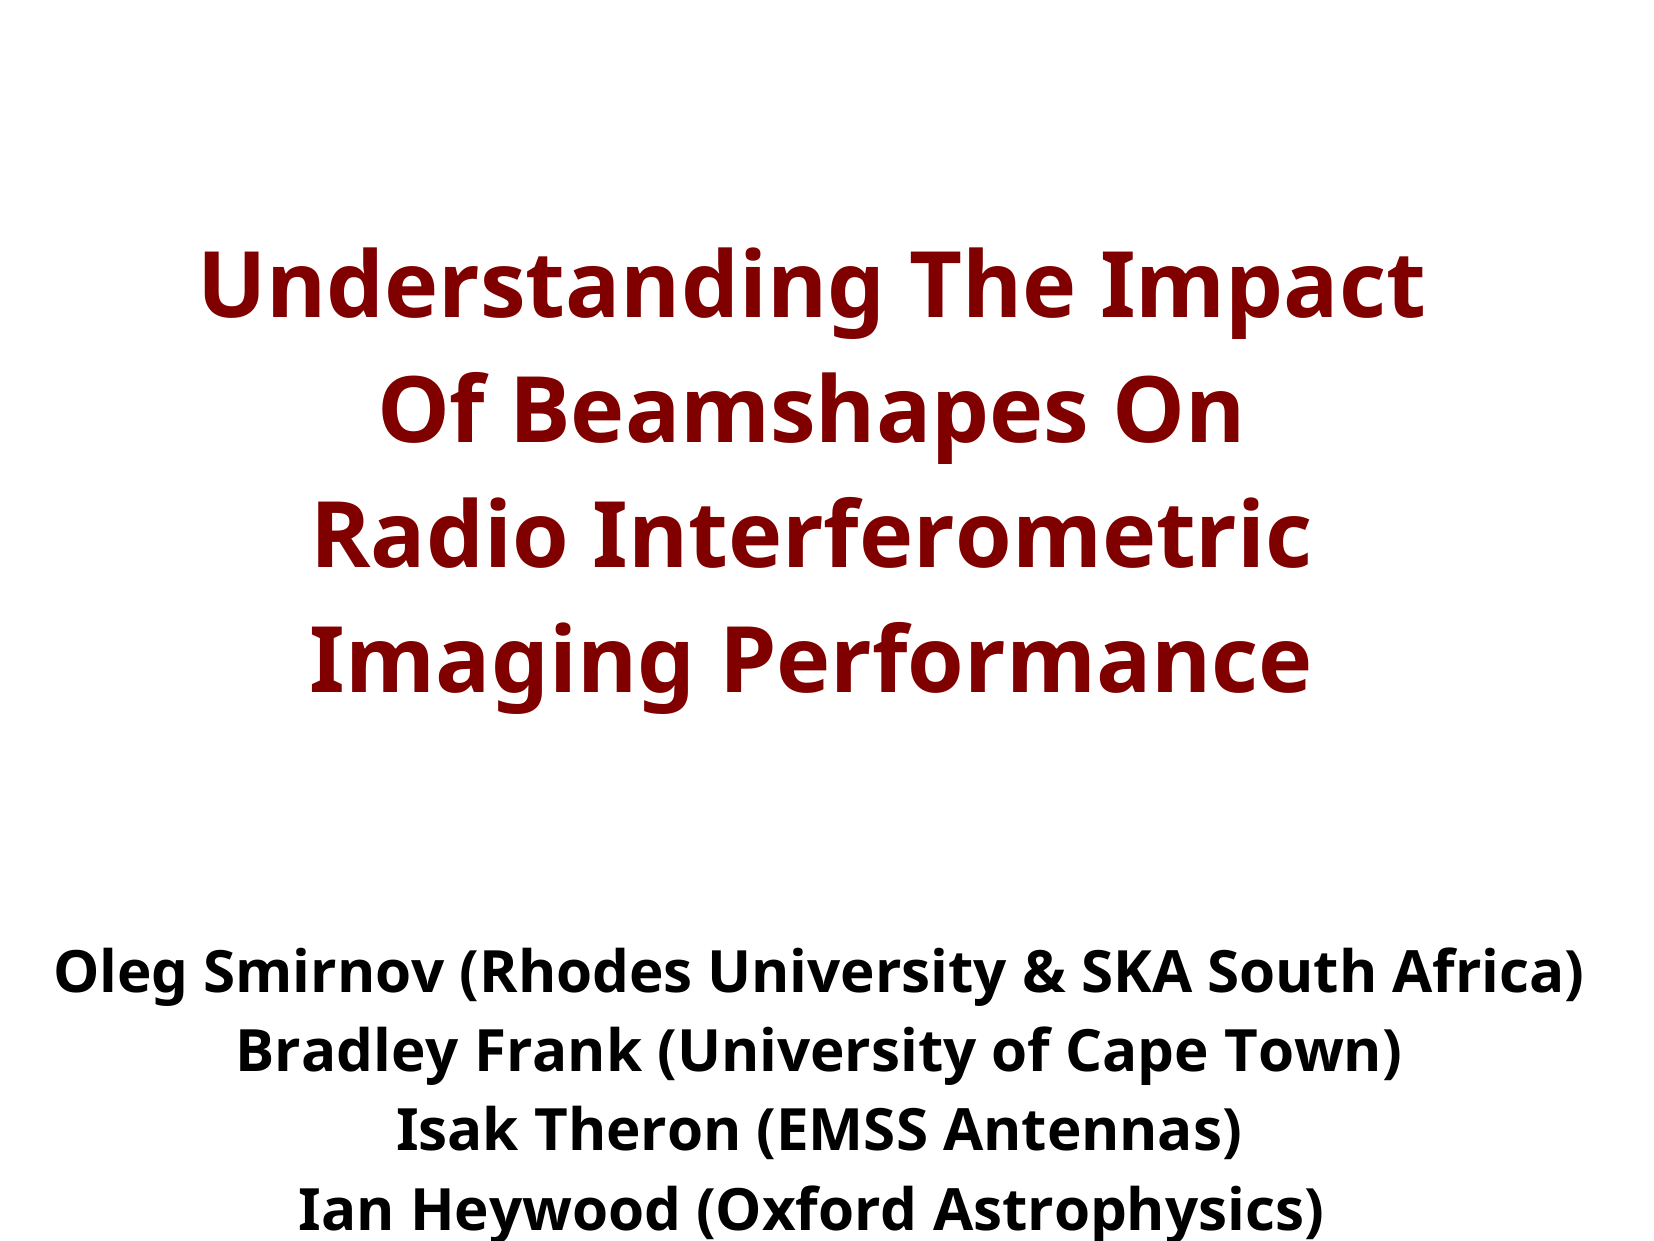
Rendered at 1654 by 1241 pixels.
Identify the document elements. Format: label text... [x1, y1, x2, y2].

list Oleg Smirnov (Rhodes University & SKA South Africa) Bradley Frank (University of Cape Town) Isak Theron (EMSS Antennas) Ian Heywood (Oxford Astrophysics) [0, 930, 1639, 1229]
title Understanding The Impact Of Beamshapes On Radio Interferometric Imaging Performance [3, 234, 1621, 704]
